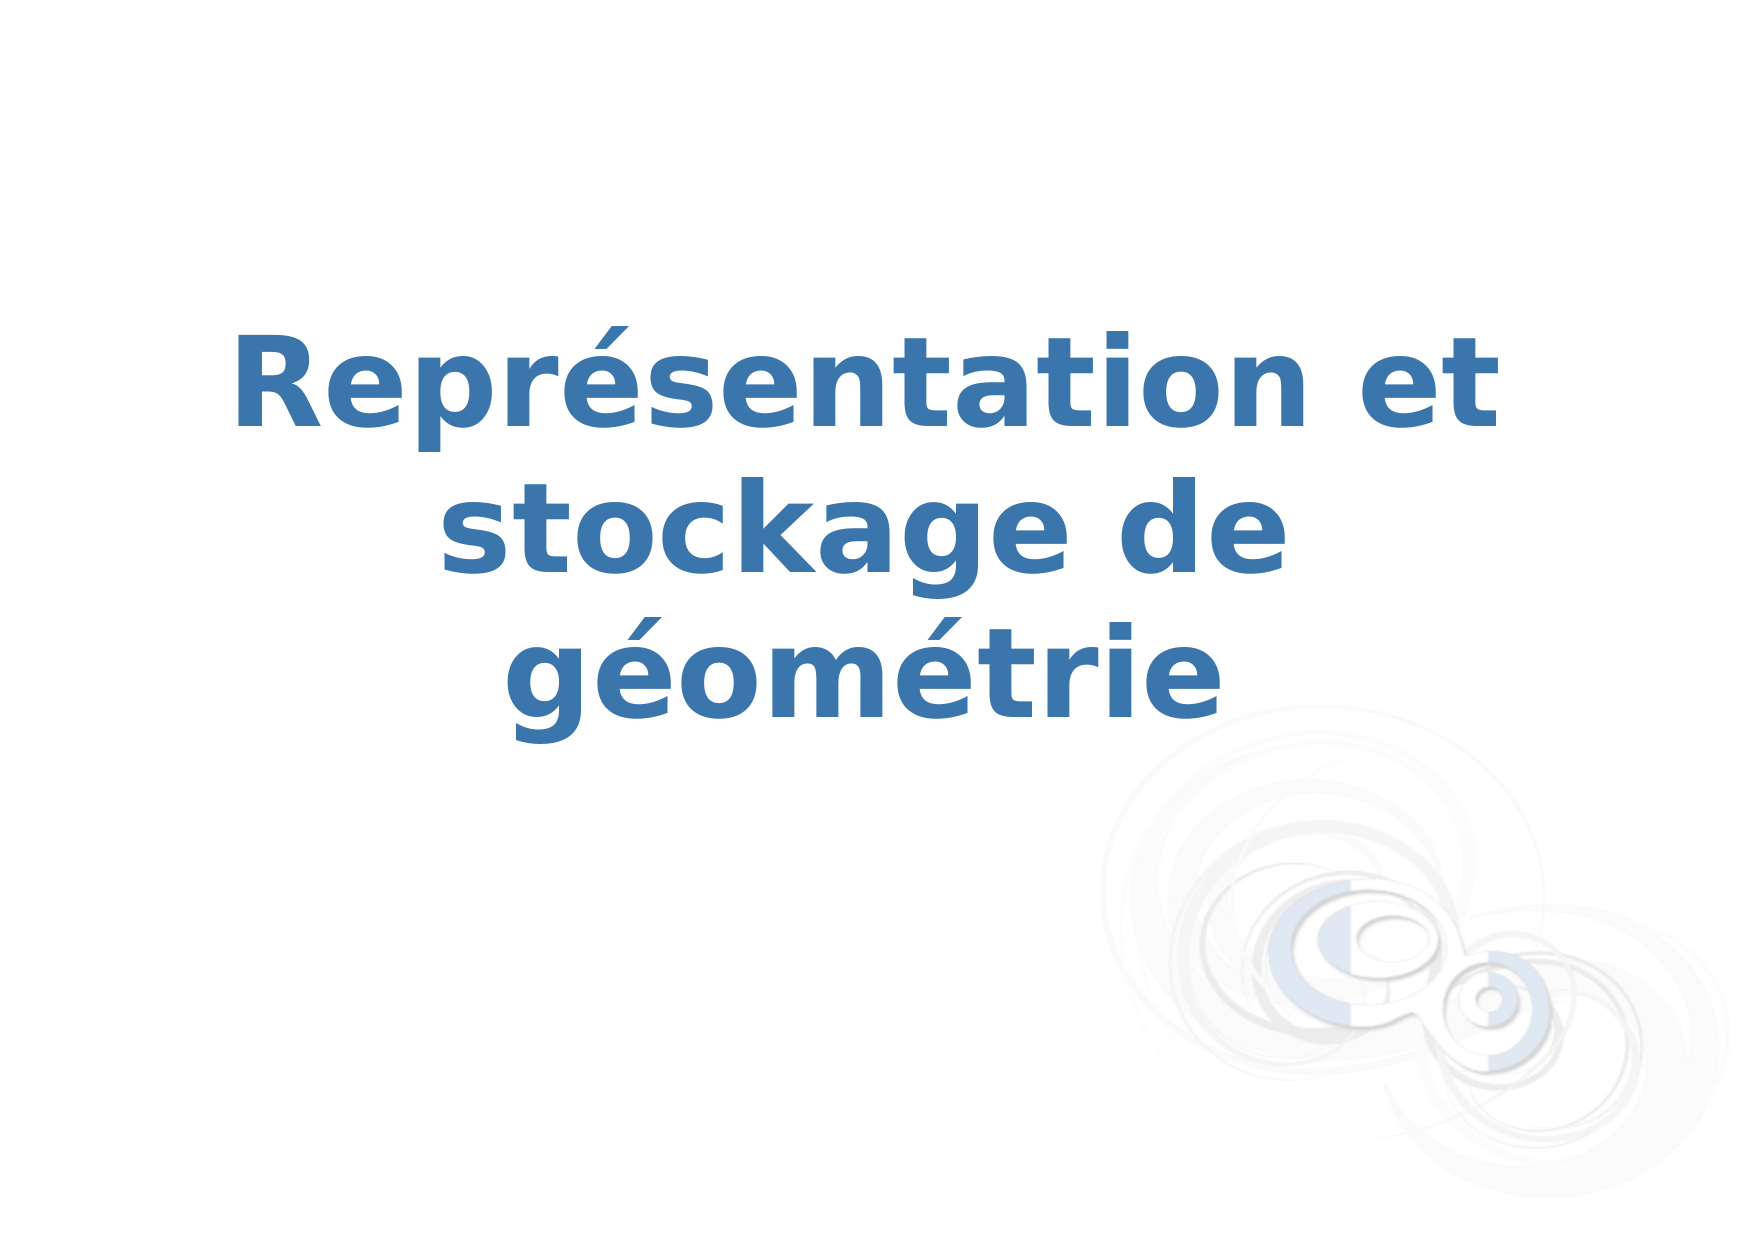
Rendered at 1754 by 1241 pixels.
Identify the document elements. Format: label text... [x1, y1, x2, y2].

title Représentation et stockage de géométrie [61, 274, 1669, 784]
list > Shapefile GUI (shp2pgsql) > GDAL/OGR > OSM (osm2pgsql, osmosis…) [1092, 679, 1754, 1241]
